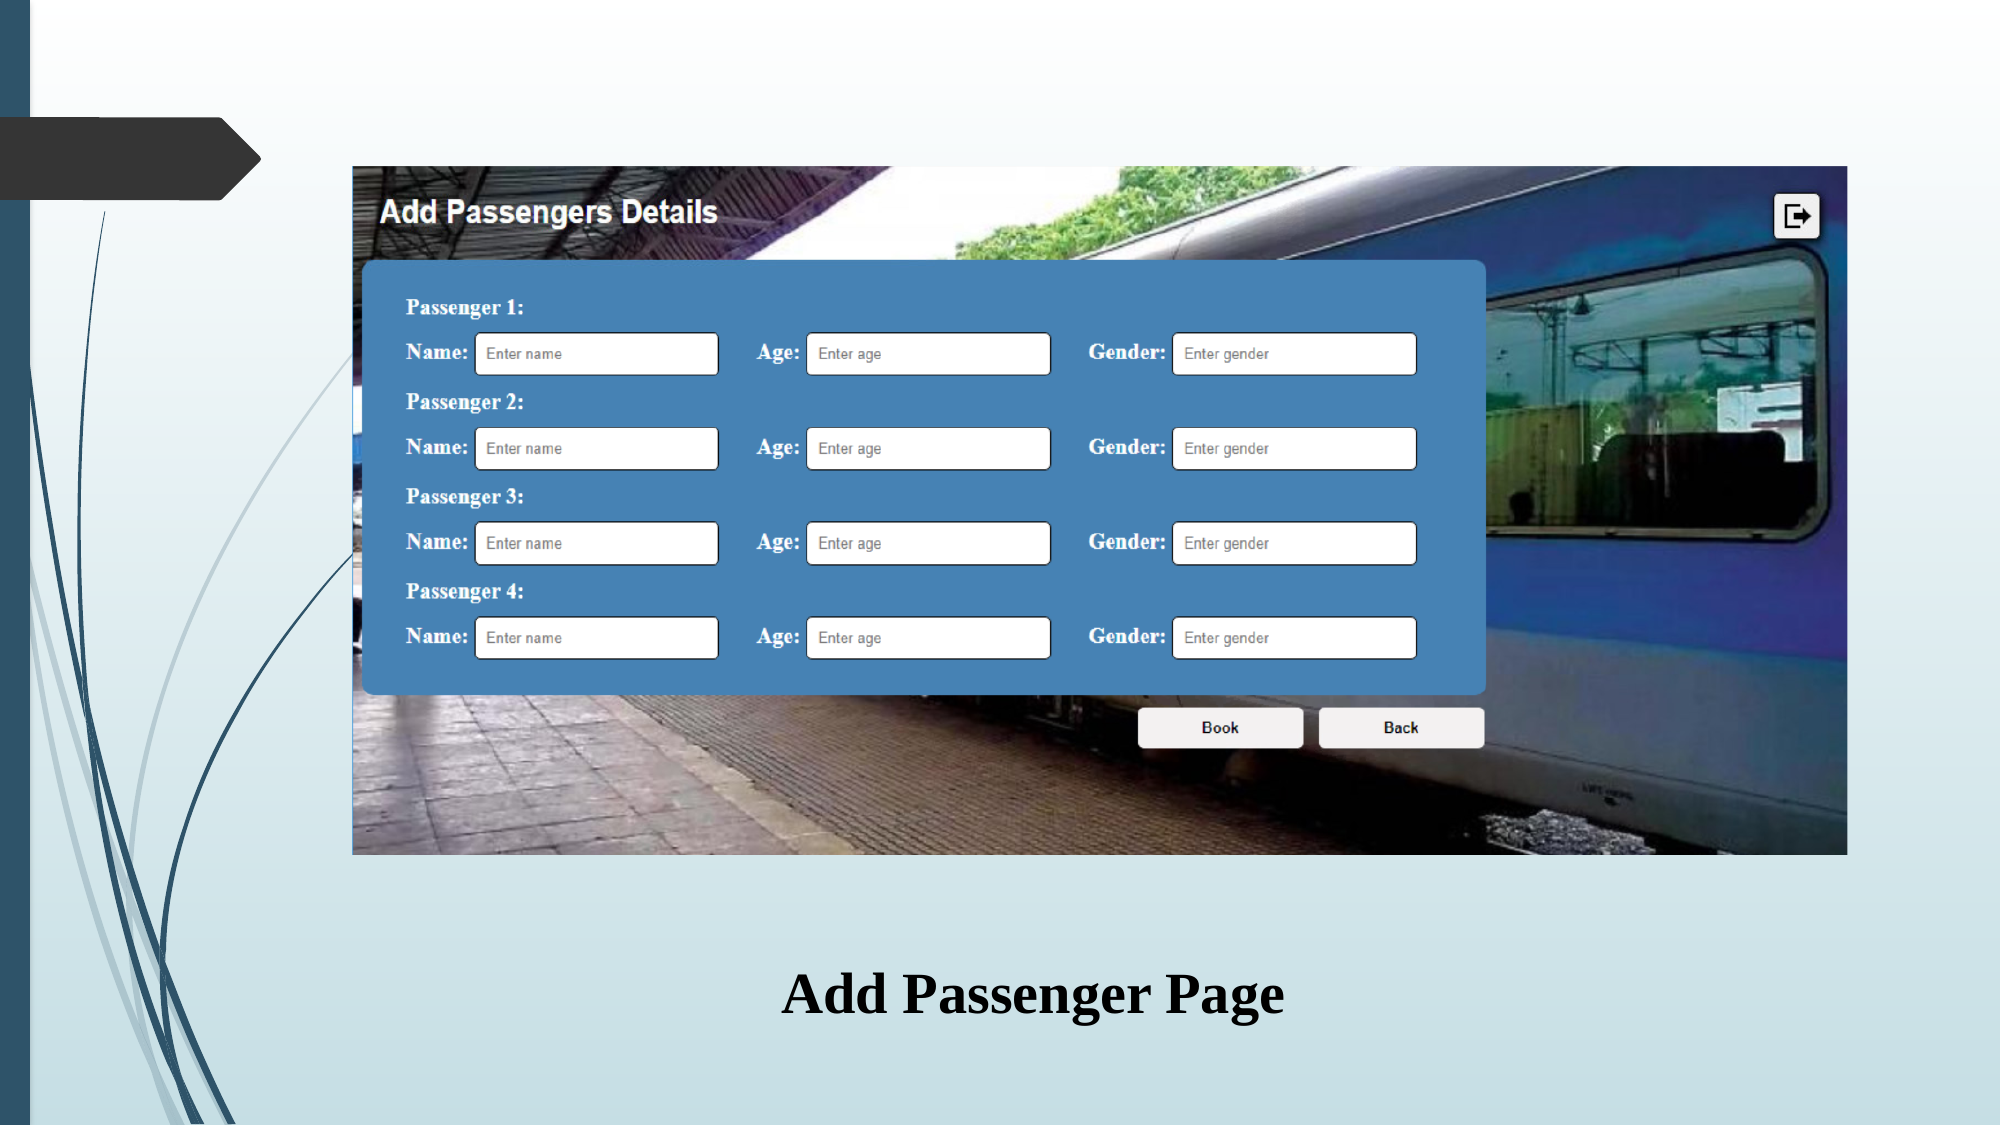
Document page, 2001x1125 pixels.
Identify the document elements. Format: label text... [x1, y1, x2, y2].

title Add Passenger Page [328, 948, 1739, 1047]
picture [352, 166, 1848, 855]
